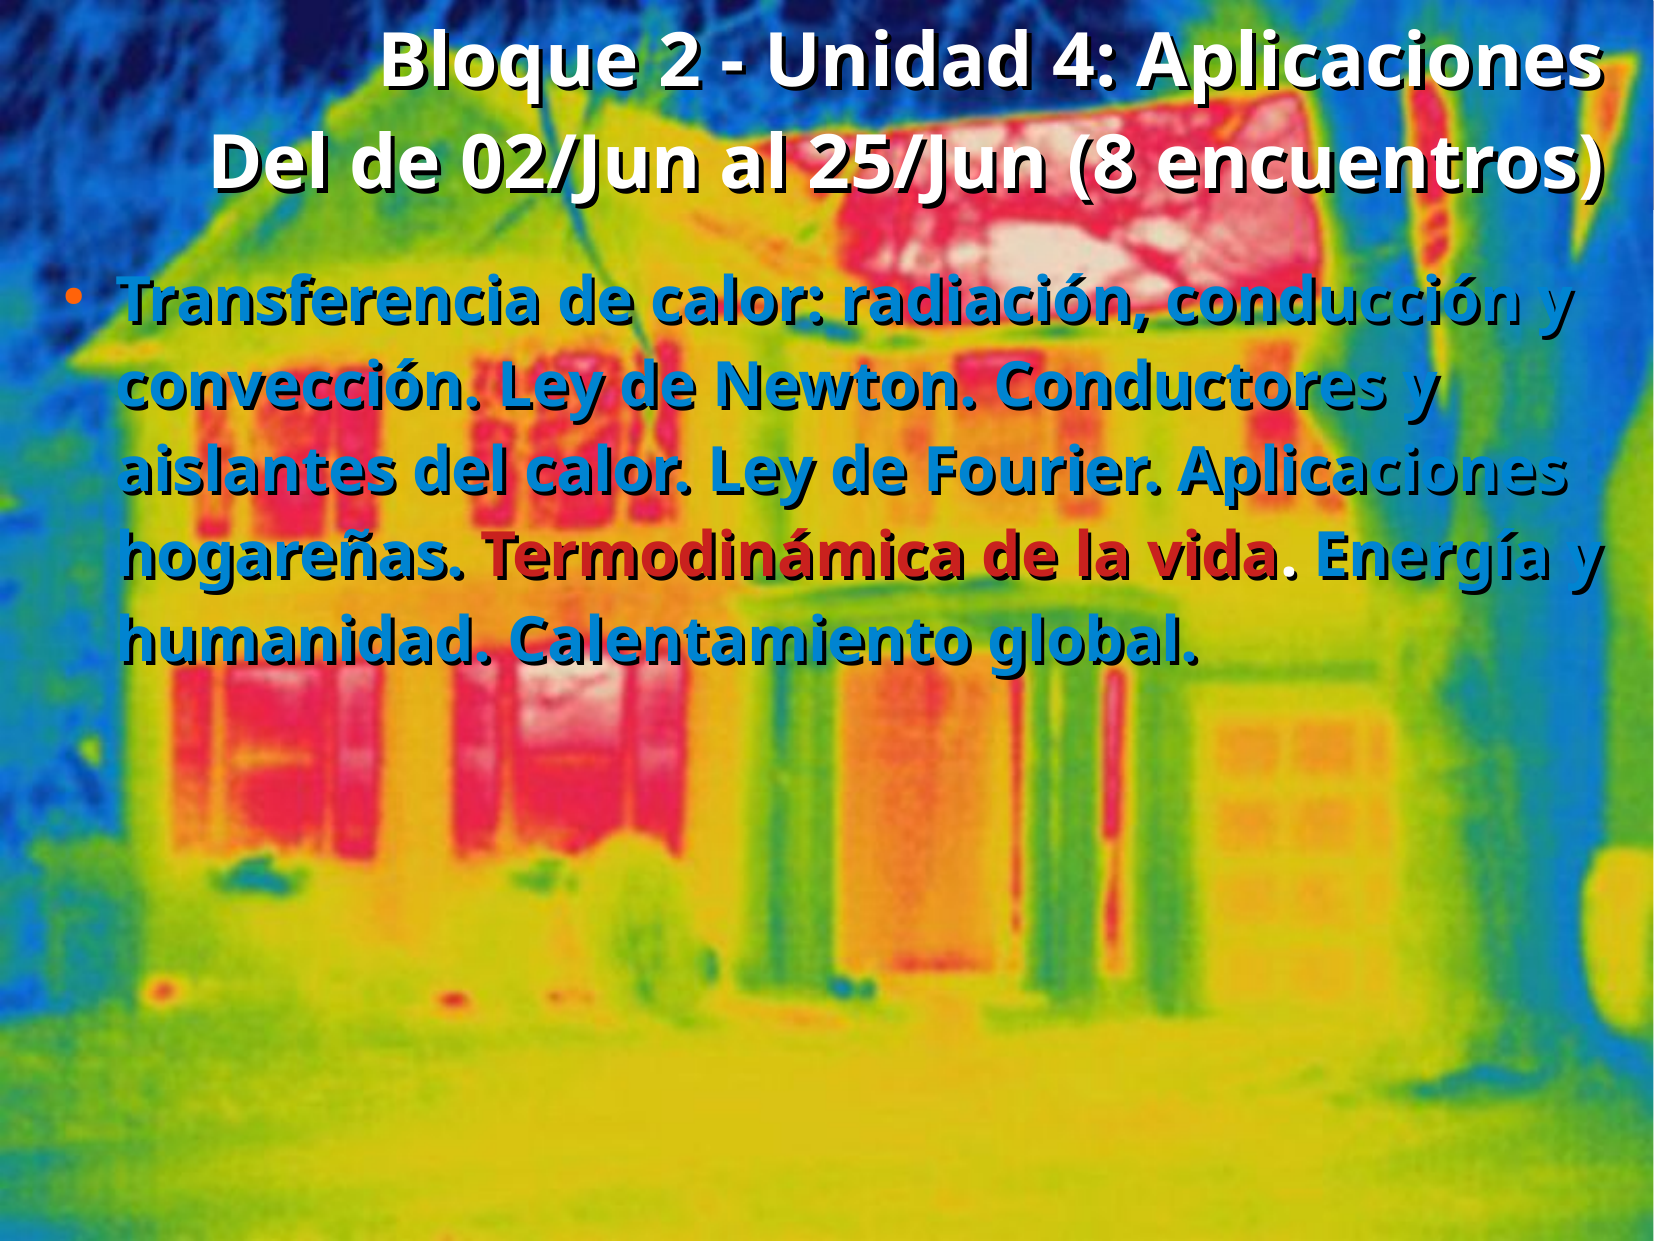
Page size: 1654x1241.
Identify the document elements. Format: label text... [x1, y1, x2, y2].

title Bloque 2 - Unidad 4: Aplicaciones Del de 02/Jun al 25/Jun (8 encuentros) [45, 0, 1606, 240]
picture [0, 0, 1654, 1241]
list Transferencia de calor: radiación, conducción y convección. Ley de Newton. Conductores y aislantes del calor. Ley de Fourier. Aplicaciones hogareñas. Termodinámica de la vida. Energía y humanidad. Calentamiento global. [45, 255, 1606, 1156]
